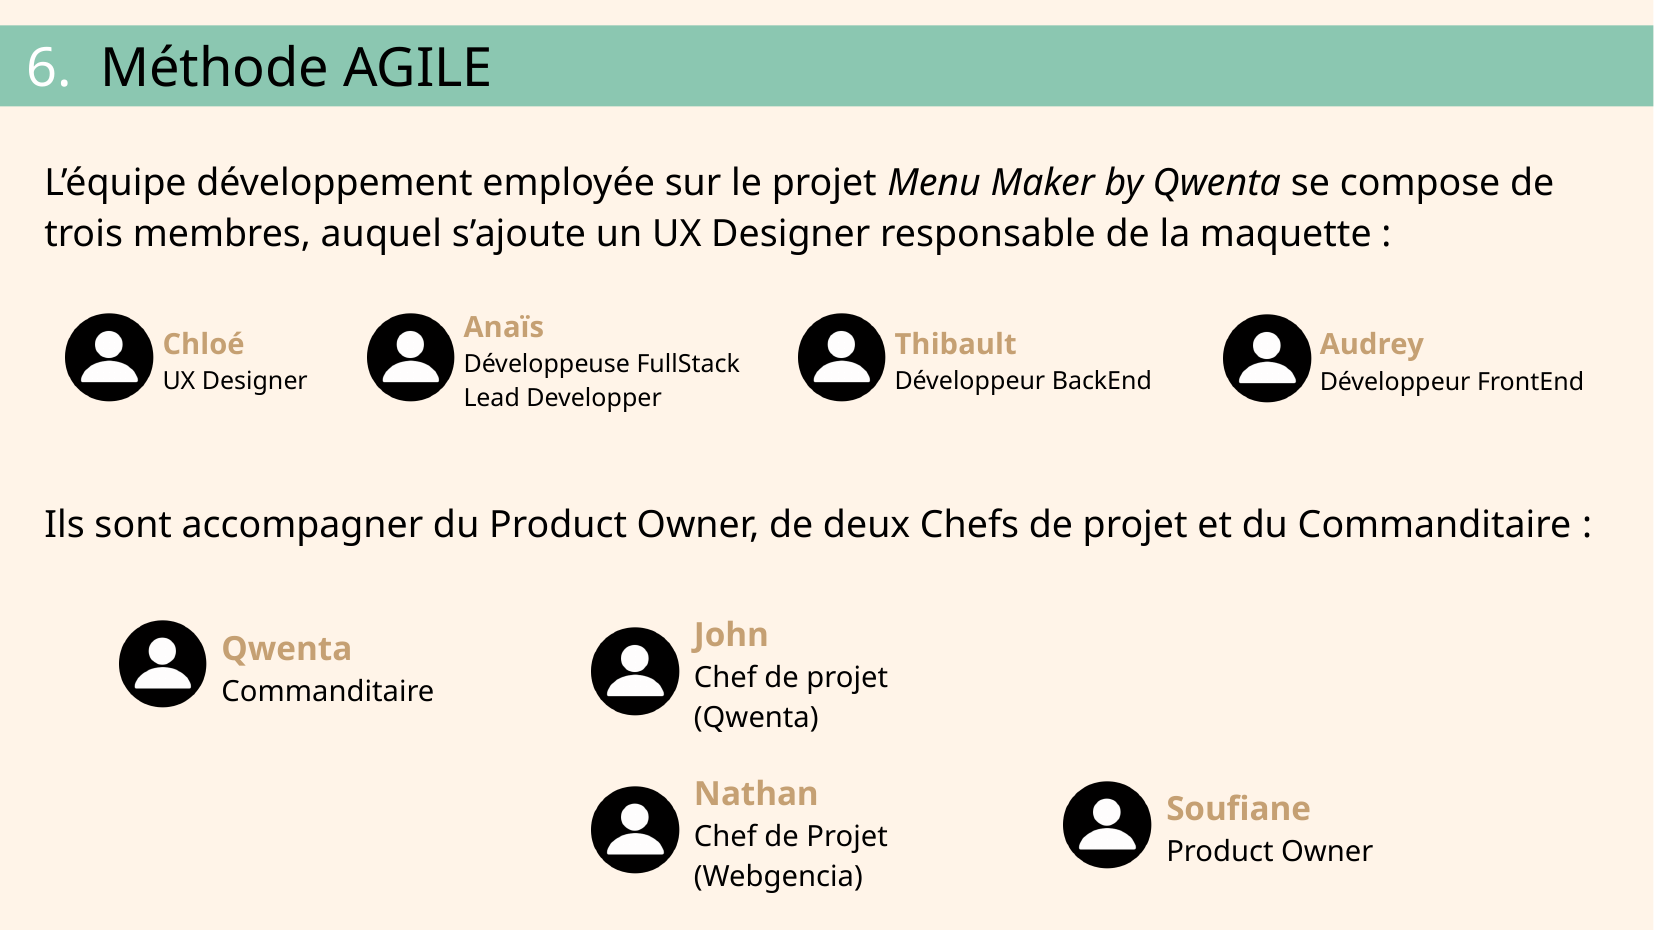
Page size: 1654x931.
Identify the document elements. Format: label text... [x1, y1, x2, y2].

text_box L’équipe développement employée sur le projet Menu Maker by Qwenta se compose de trois membres, auquel s’ajoute un UX Designer responsable de la maquette : [29, 147, 1625, 266]
picture [590, 626, 680, 716]
text_box Qwenta Commanditaire [206, 622, 467, 712]
picture [64, 312, 154, 402]
picture [1222, 313, 1312, 403]
text_box Anaïs Développeuse FullStack Lead Developper [448, 301, 774, 420]
picture [797, 312, 886, 402]
picture [1062, 780, 1152, 869]
text_box Thibault Développeur BackEnd [879, 315, 1199, 404]
picture [590, 785, 680, 875]
picture [118, 619, 207, 709]
text_box Chloé UX Designer [154, 318, 355, 402]
picture [366, 312, 455, 402]
text_box John Chef de projet (Qwenta) [679, 612, 945, 735]
text_box Ils sont accompagner du Product Owner, de deux Chefs de projet et du Commanditaire : [29, 490, 1625, 593]
text_box Nathan Chef de Projet (Webgencia) [679, 771, 945, 894]
text_box Soufiane Product Owner [1151, 783, 1412, 872]
title 6. Méthode AGILE [0, 25, 1654, 107]
text_box Audrey Développeur FrontEnd [1305, 314, 1625, 408]
